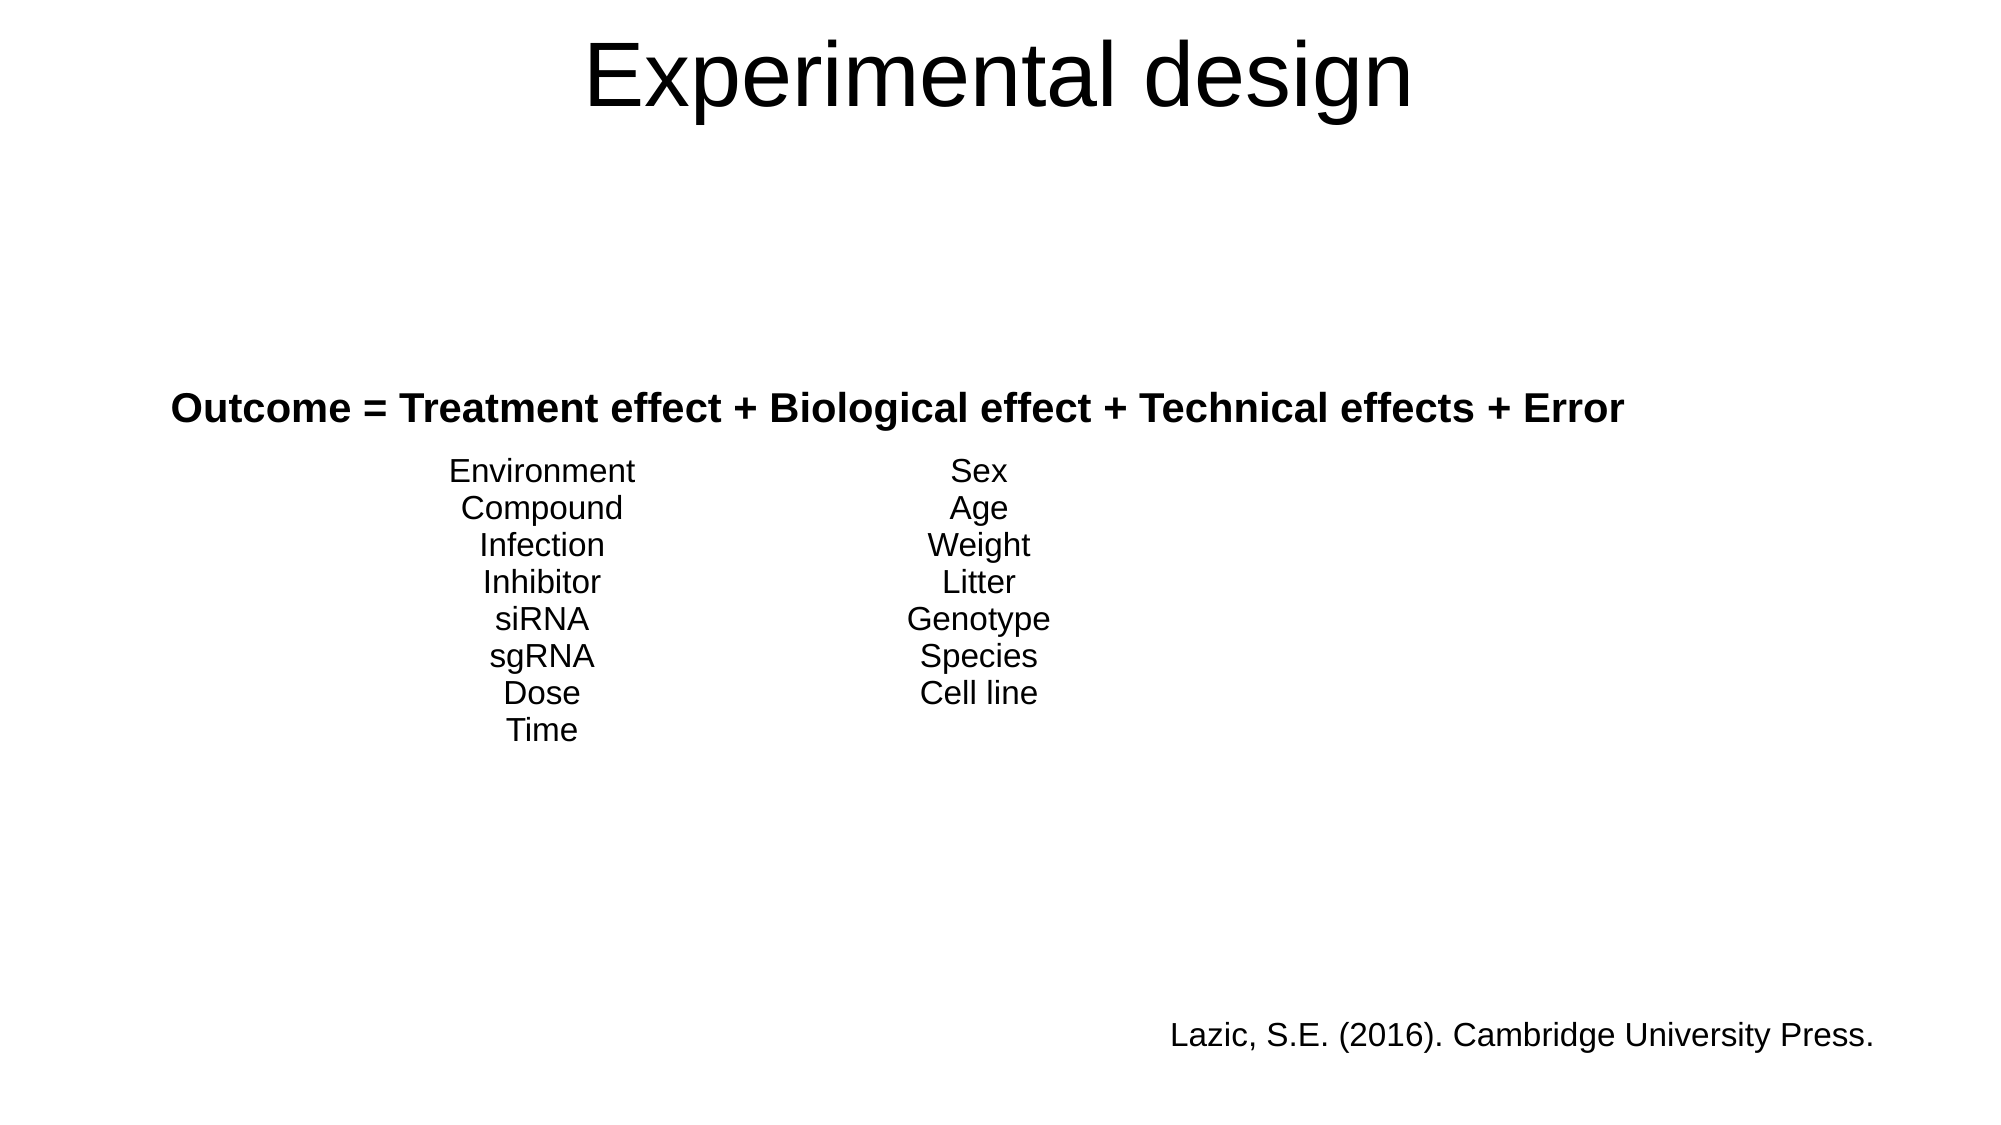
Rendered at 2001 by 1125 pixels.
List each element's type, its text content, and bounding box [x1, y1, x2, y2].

list Outcome = Treatment effect + Biological effect + Technical effects + Error [99, 384, 1900, 476]
text_box Lazic, S.E. (2016). Cambridge University Press. [1155, 1008, 2000, 1120]
text_box Environment Compound Infection Inhibitor siRNA sgRNA Dose Time [433, 445, 686, 843]
title Experimental design [99, 23, 1900, 127]
text_box Sex Age Weight Litter Genotype Species Cell line [892, 445, 1094, 795]
